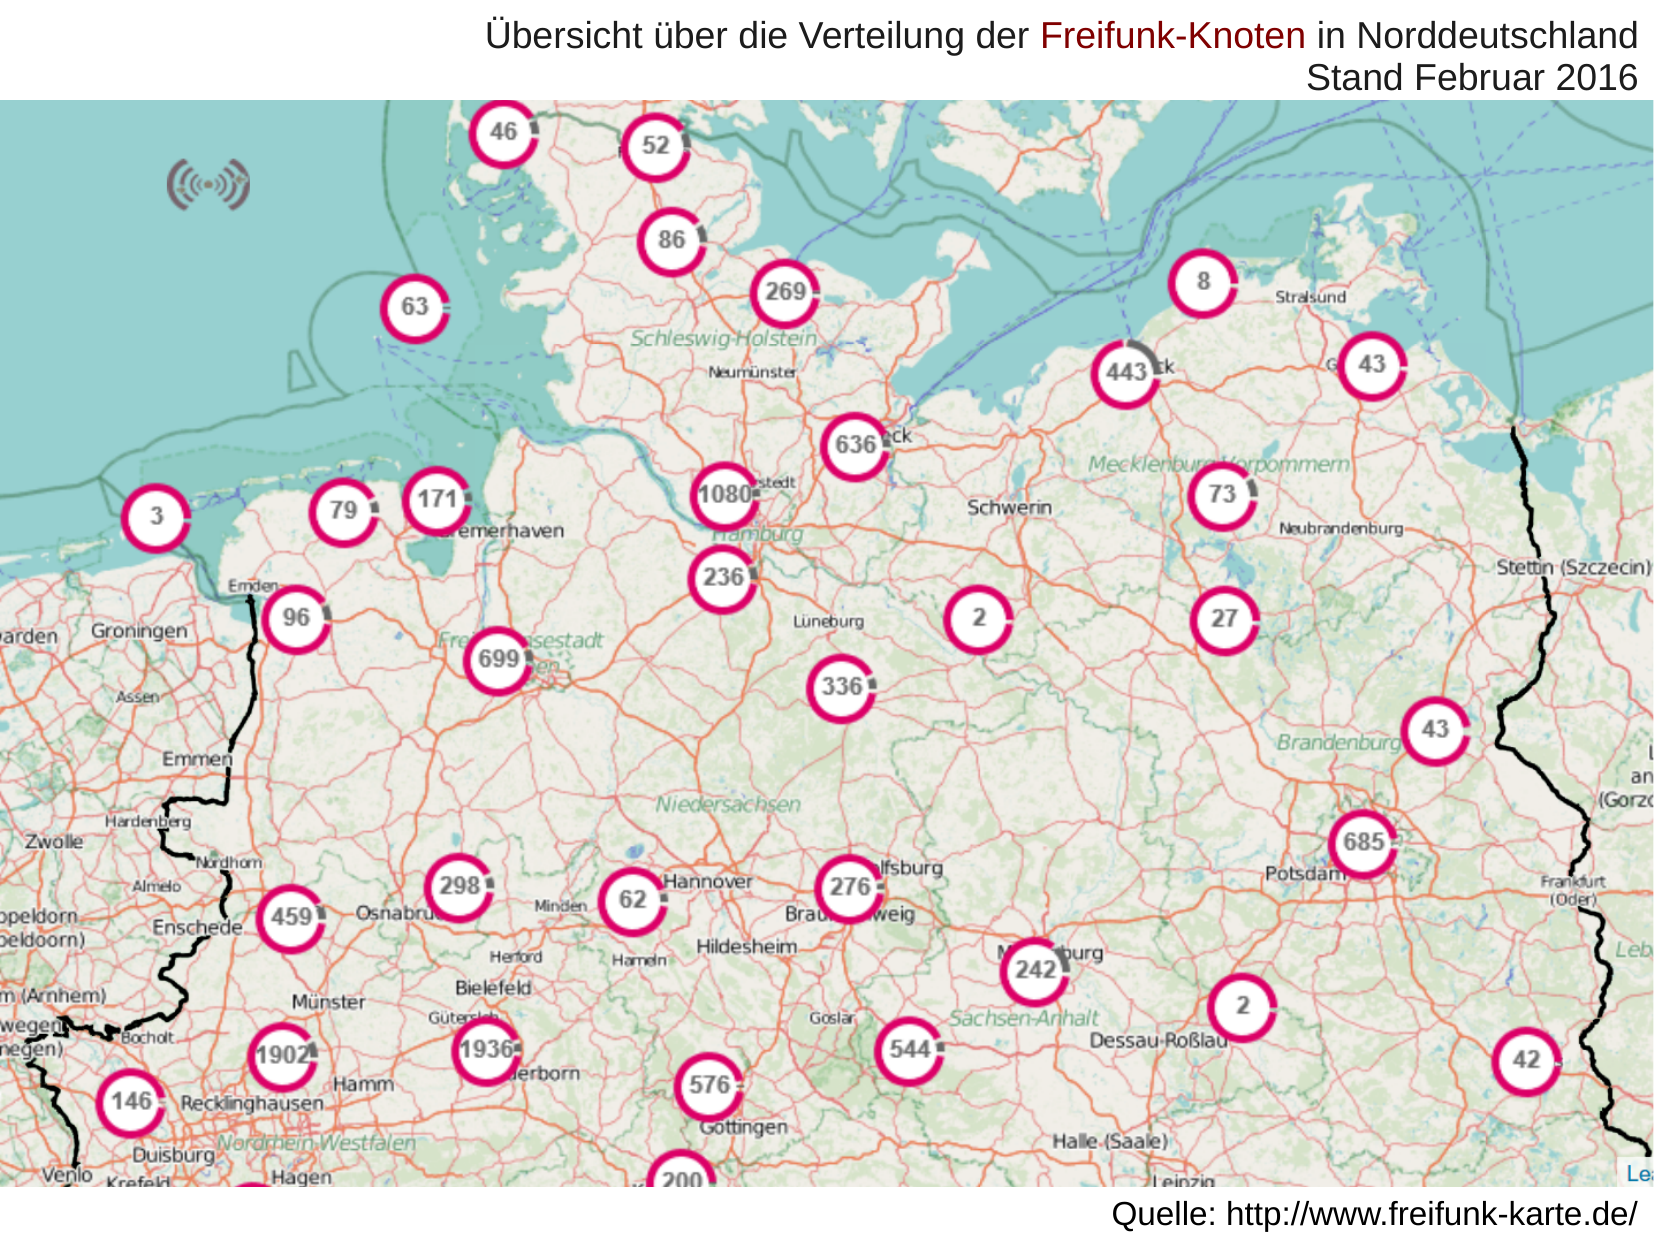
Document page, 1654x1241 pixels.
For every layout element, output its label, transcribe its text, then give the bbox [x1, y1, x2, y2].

text_box Quelle: http://www.freifunk-karte.de/ [1033, 1188, 1654, 1241]
picture [0, 100, 1654, 1188]
text_box Übersicht über die Verteilung der Freifunk-Knoten in Norddeutschland Stand Februar 2016 [265, 6, 1654, 100]
